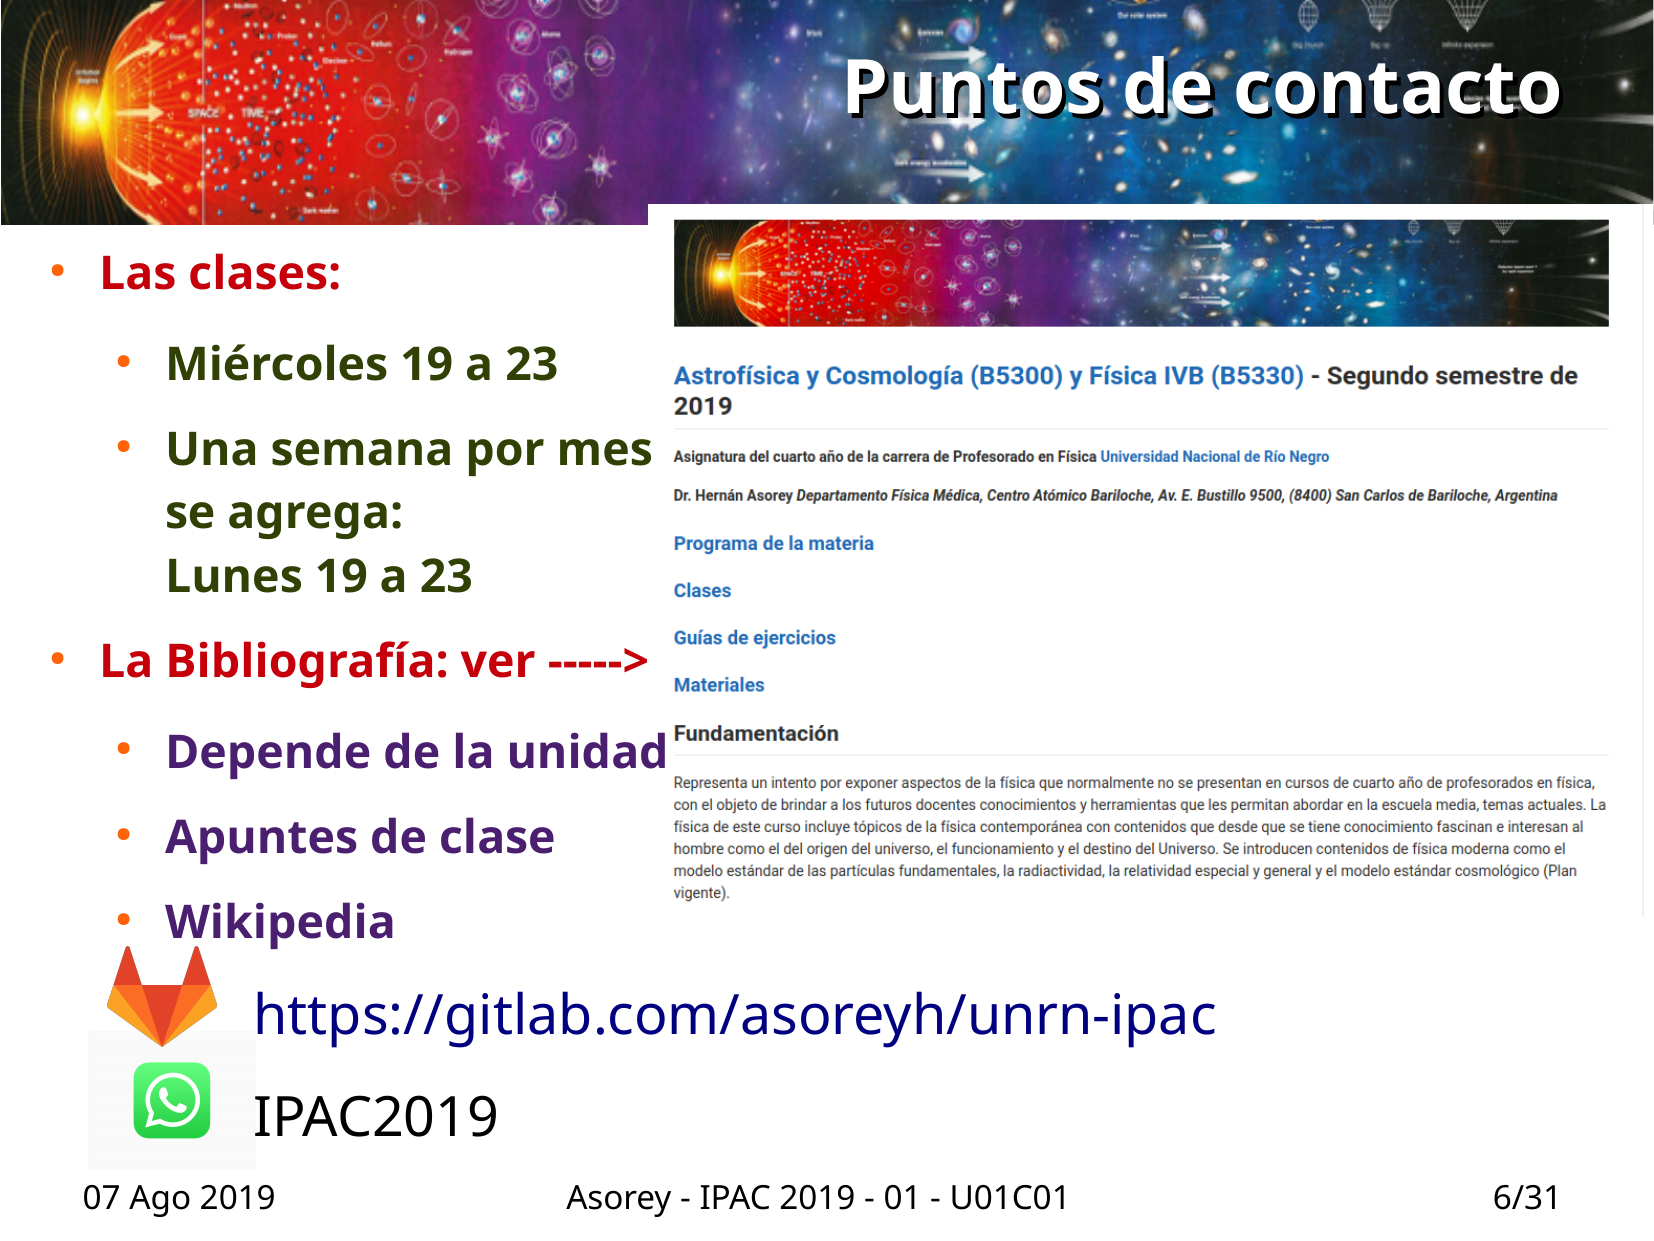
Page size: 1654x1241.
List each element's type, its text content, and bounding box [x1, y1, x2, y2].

picture [88, 946, 256, 1171]
picture [1, 0, 1654, 917]
list Las clases: Miércoles 19 a 23 Una semana por mes se agrega: Lunes 19 a 23 La Bibliografía: ver -----> Depende de la unidad Apuntes de clase Wikipedia [33, 240, 798, 961]
title Puntos de contacto [75, 19, 1564, 151]
list https://gitlab.com/asoreyh/unrn-ipac IPAC2019 [146, 975, 1636, 1155]
